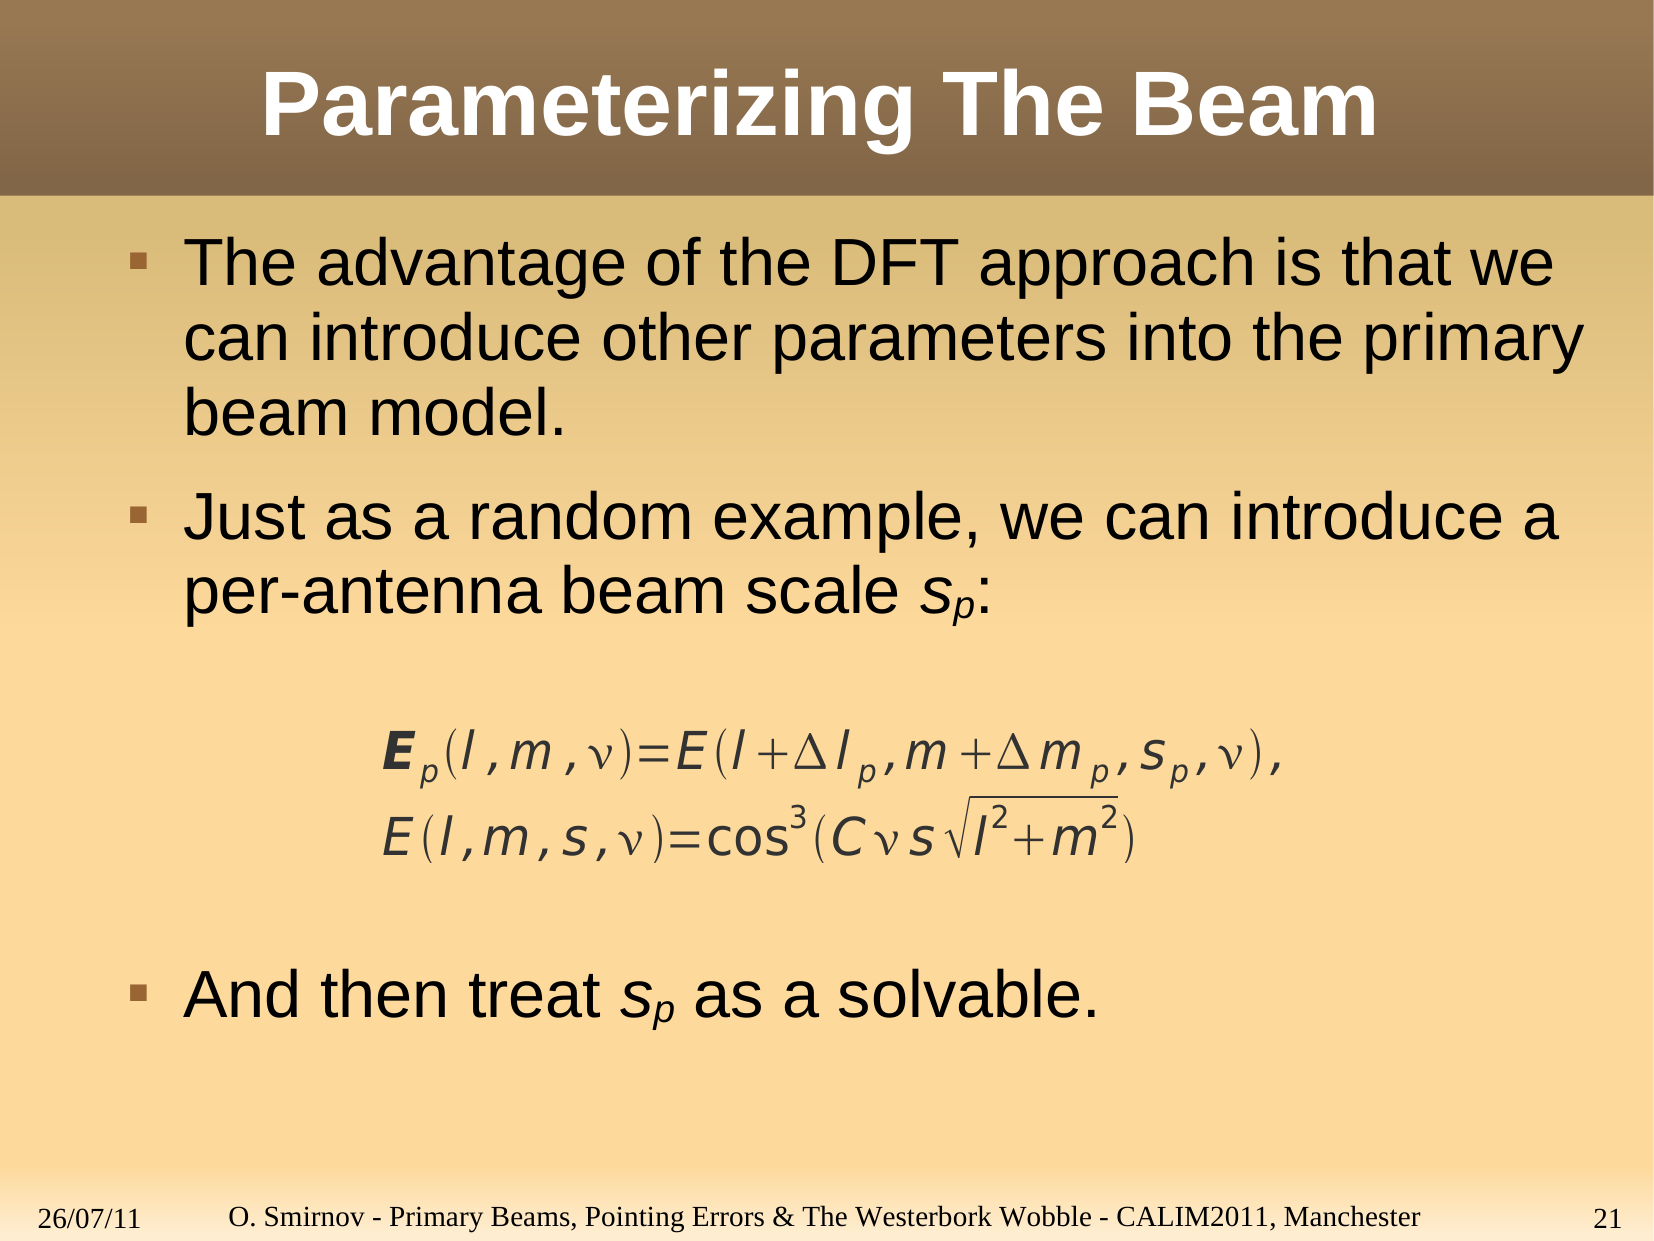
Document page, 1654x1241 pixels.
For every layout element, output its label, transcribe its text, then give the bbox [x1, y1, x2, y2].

list The advantage of the DFT approach is that we can introduce other parameters into the primary beam model. Just as a random example, we can introduce a per-antenna beam scale sp: And then treat sp as a solvable. [112, 225, 1601, 1076]
title Parameterizing The Beam [76, 0, 1565, 208]
picture [0, 0, 1654, 1241]
